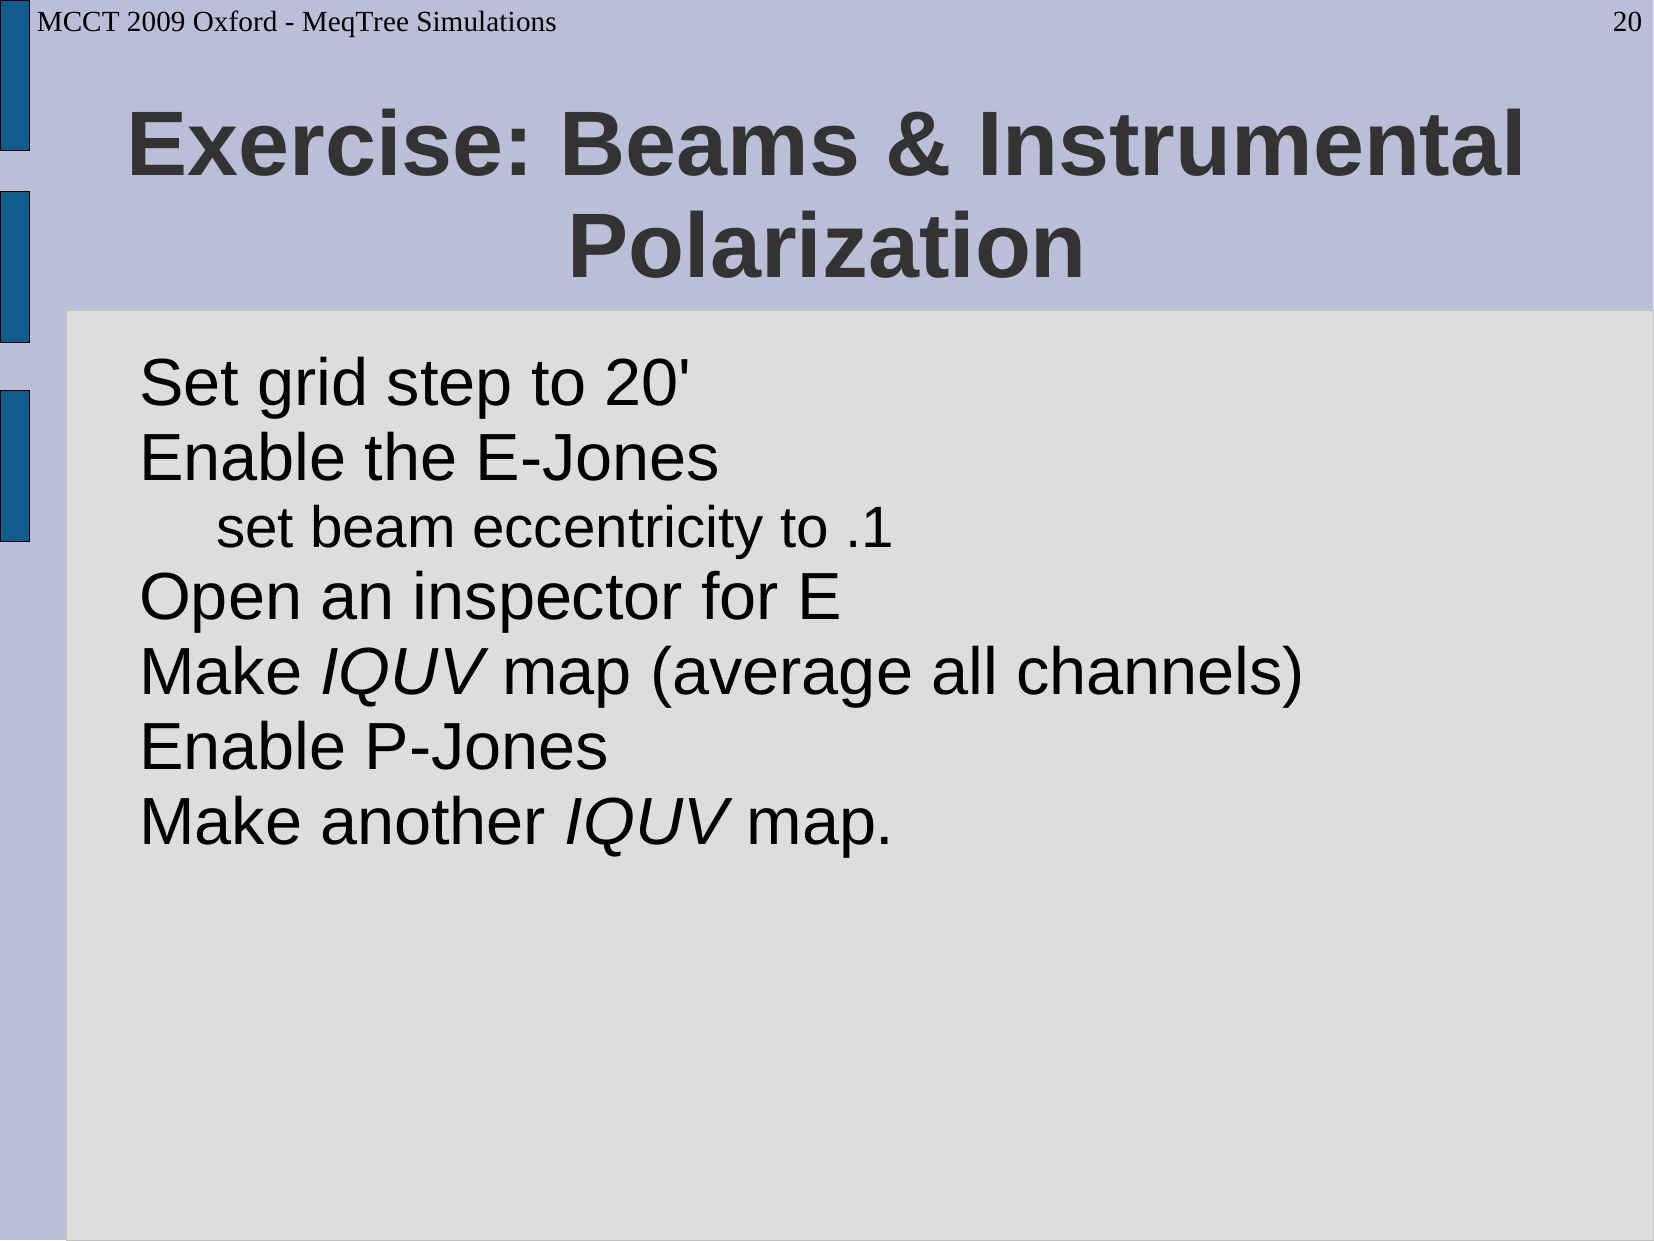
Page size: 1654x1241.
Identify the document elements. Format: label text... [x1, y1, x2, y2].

list Set grid step to 20' Enable the E-Jones set beam eccentricity to .1 Open an inspector for E Make IQUV map (average all channels) Enable P-Jones Make another IQUV map. [121, 344, 1534, 1127]
title Exercise: Beams & Instrumental Polarization [121, 87, 1534, 302]
